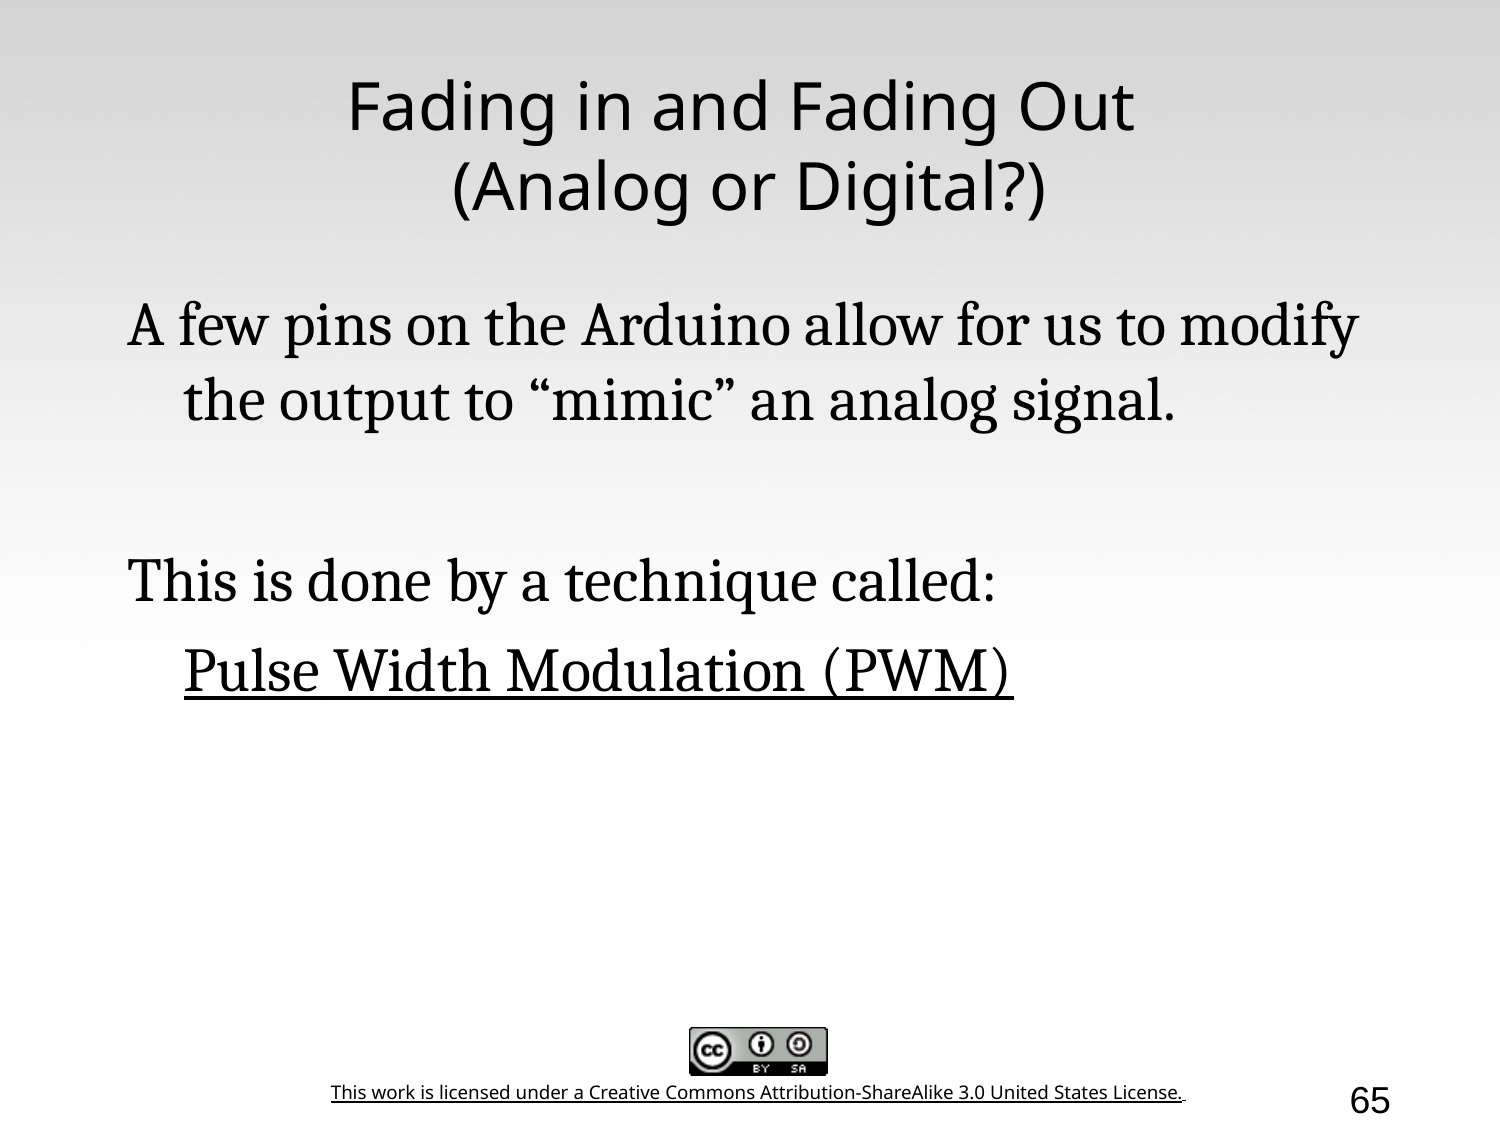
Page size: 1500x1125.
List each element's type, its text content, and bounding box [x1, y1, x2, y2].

title Fading in and Fading Out (Analog or Digital?) [112, 49, 1388, 238]
list A few pins on the Arduino allow for us to modify the output to “mimic” an analog signal. This is done by a technique called: Pulse Width Modulation (PWM) [112, 274, 1388, 1000]
picture [0, 0, 1500, 1125]
